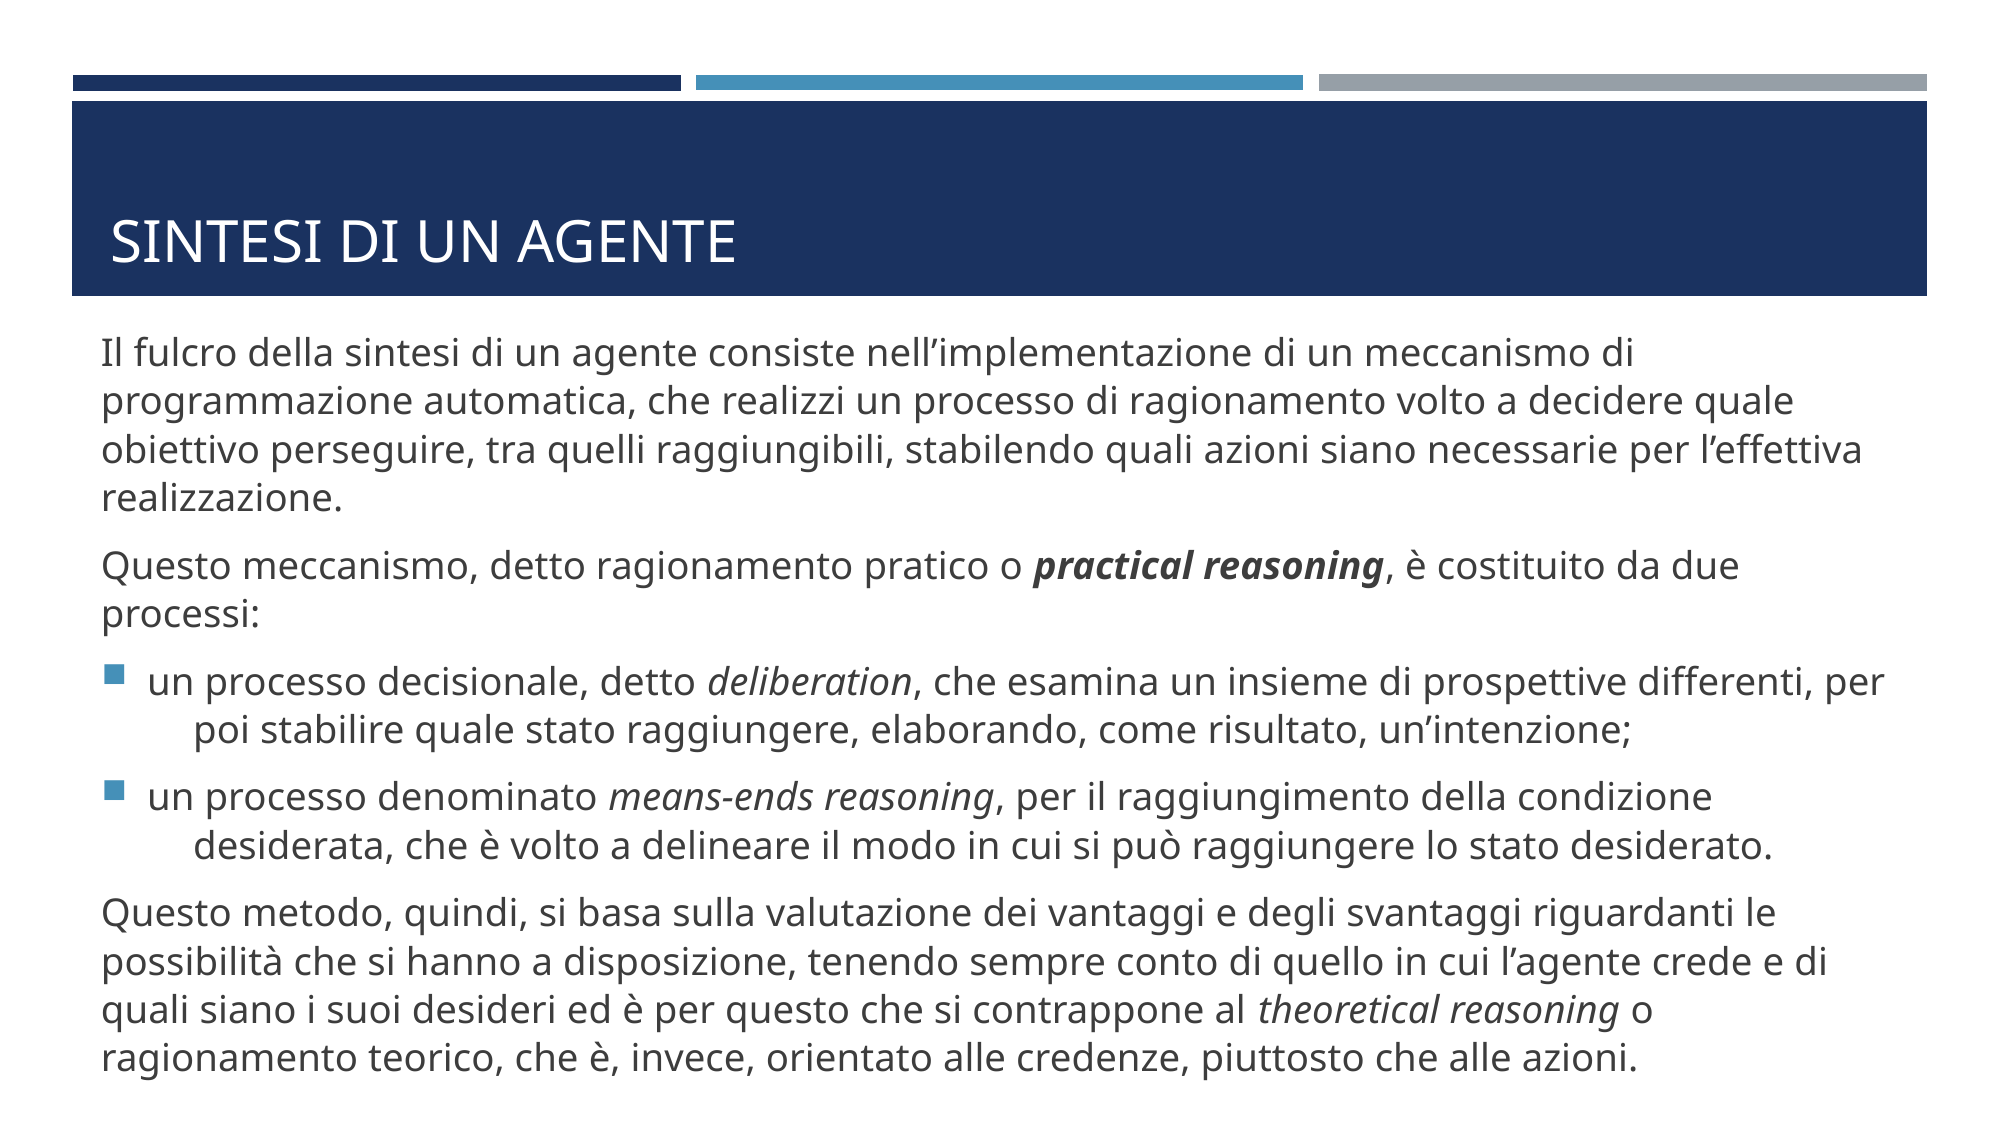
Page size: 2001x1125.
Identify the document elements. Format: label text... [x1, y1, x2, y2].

title Sintesi di un agente [95, 115, 1905, 282]
list Il fulcro della sintesi di un agente consiste nell’implementazione di un meccanismo di programmazione automatica, che realizzi un processo di ragionamento volto a decidere quale obiettivo perseguire, tra quelli raggiungibili, stabilendo quali azioni siano necessarie per l’effettiva realizzazione. Questo meccanismo, detto ragionamento pratico o practical reasoning, è costituito da due processi: un processo decisionale, detto deliberation, che esamina un insieme di prospettive differenti, per poi stabilire quale stato raggiungere, elaborando, come risultato, un’intenzione; un processo denominato means-ends reasoning, per il raggiungimento della condizione desiderata, che è volto a delineare il modo in cui si può raggiungere lo stato desiderato. Questo metodo, quindi, si basa sulla valutazione dei vantaggi e degli svantaggi riguardanti le possibilità che si hanno a disposizione, tenendo sempre conto di quello in cui l’agente crede e di quali siano i suoi desideri ed è per questo che si contrappone al theoretical reasoning o ragionamento teorico, che è, invece, orientato alle credenze, piuttosto che alle azioni. [85, 313, 1905, 1093]
